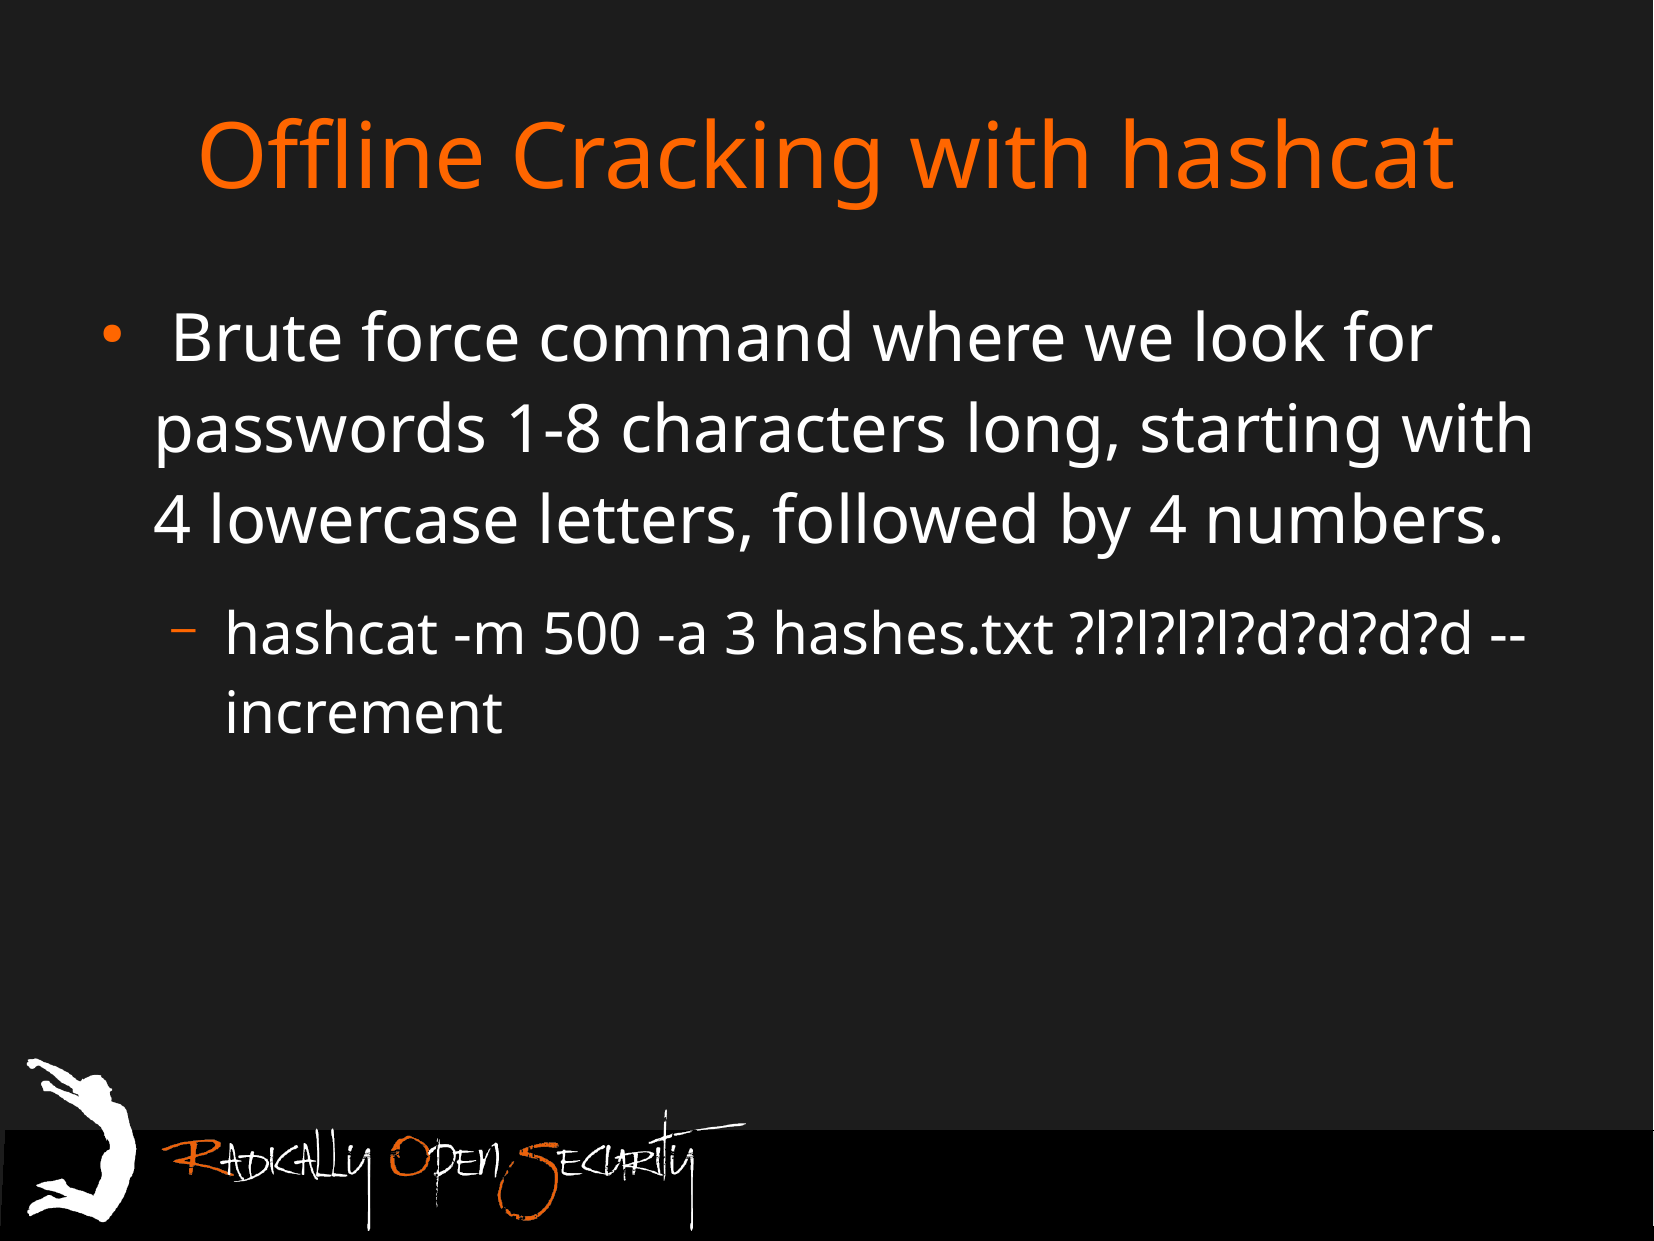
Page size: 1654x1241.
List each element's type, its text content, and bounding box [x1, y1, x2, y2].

picture [0, 1022, 778, 1241]
list Brute force command where we look for passwords 1-8 characters long, starting with 4 lowercase letters, followed by 4 numbers. hashcat -m 500 -a 3 hashes.txt ?l?l?l?l?d?d?d?d --increment [82, 290, 1571, 1010]
title Offline Cracking with hashcat [82, 49, 1571, 257]
